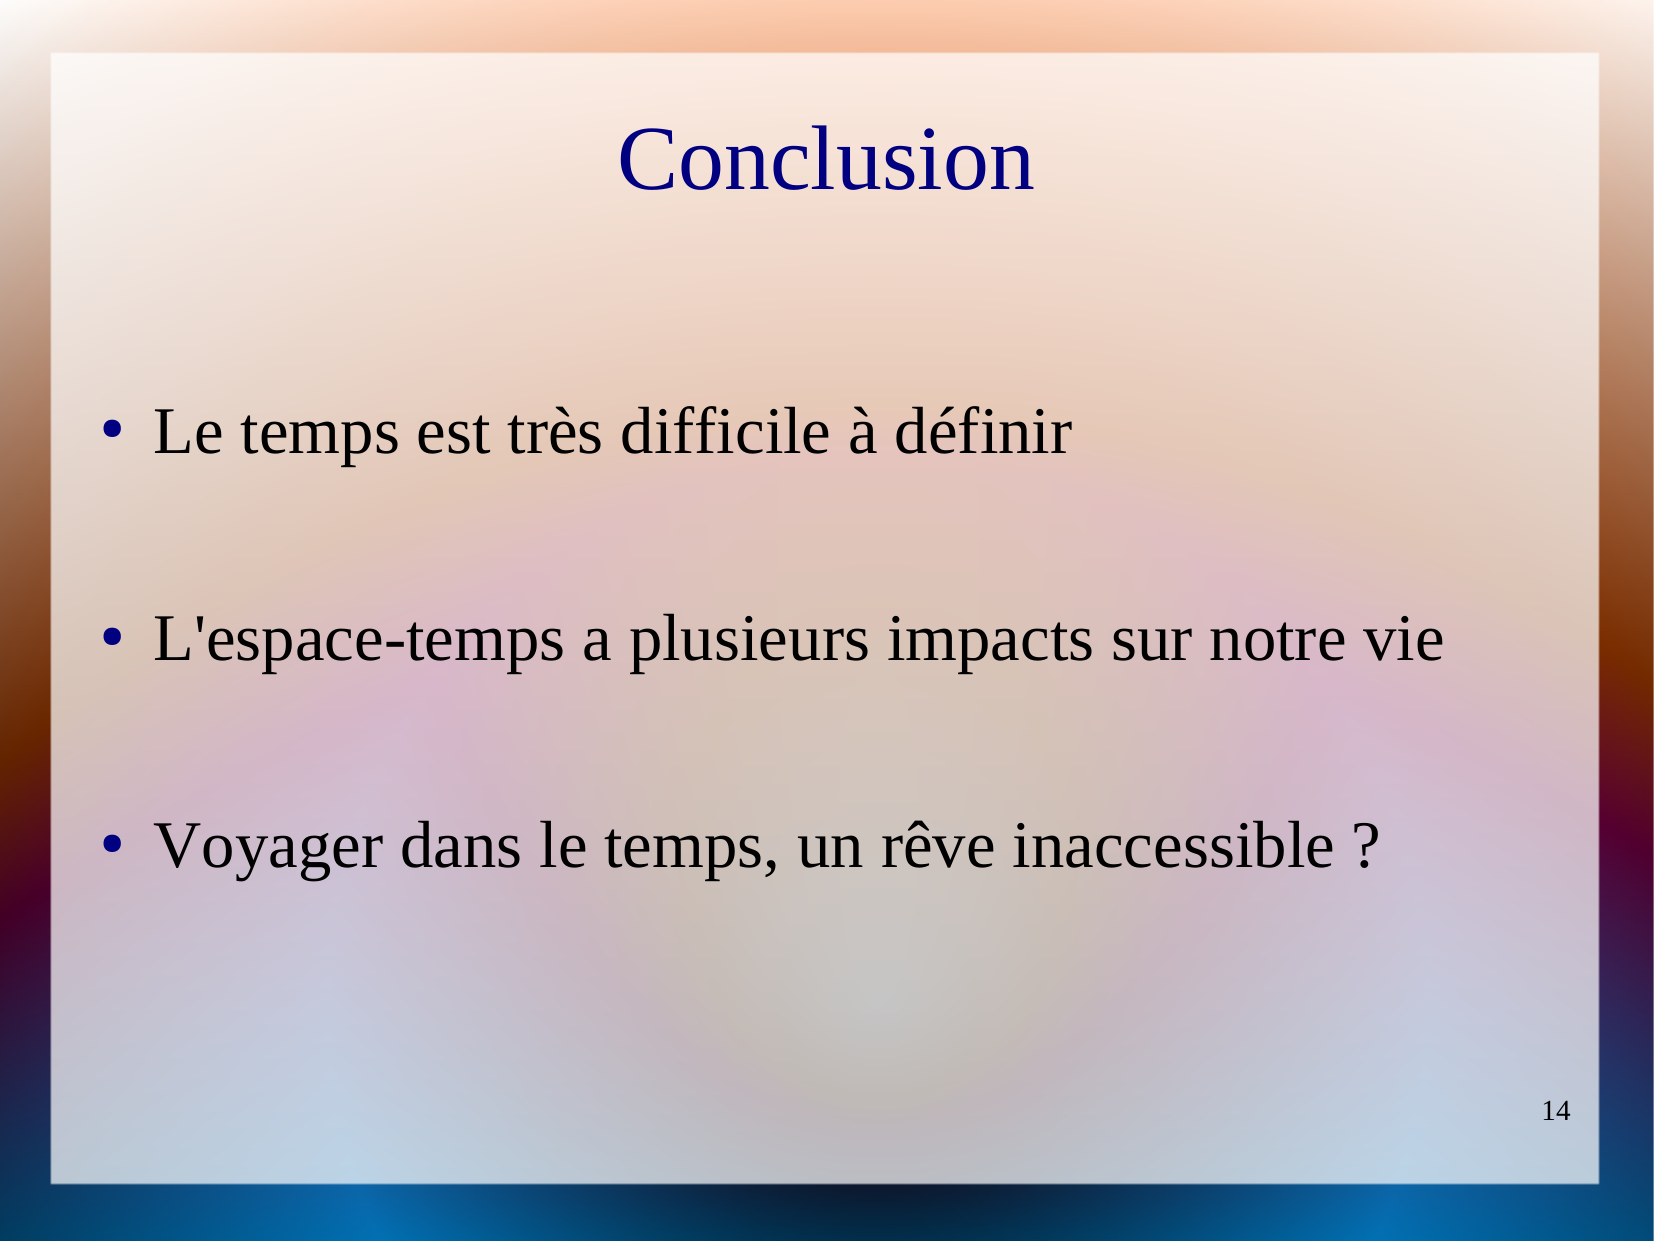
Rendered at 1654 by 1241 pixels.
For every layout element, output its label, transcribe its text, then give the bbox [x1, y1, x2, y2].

picture [0, 0, 1654, 1241]
title Conclusion [82, 55, 1571, 263]
list Le temps est très difficile à définir L'espace-temps a plusieurs impacts sur notre vie Voyager dans le temps, un rêve inaccessible ? [82, 290, 1571, 1010]
